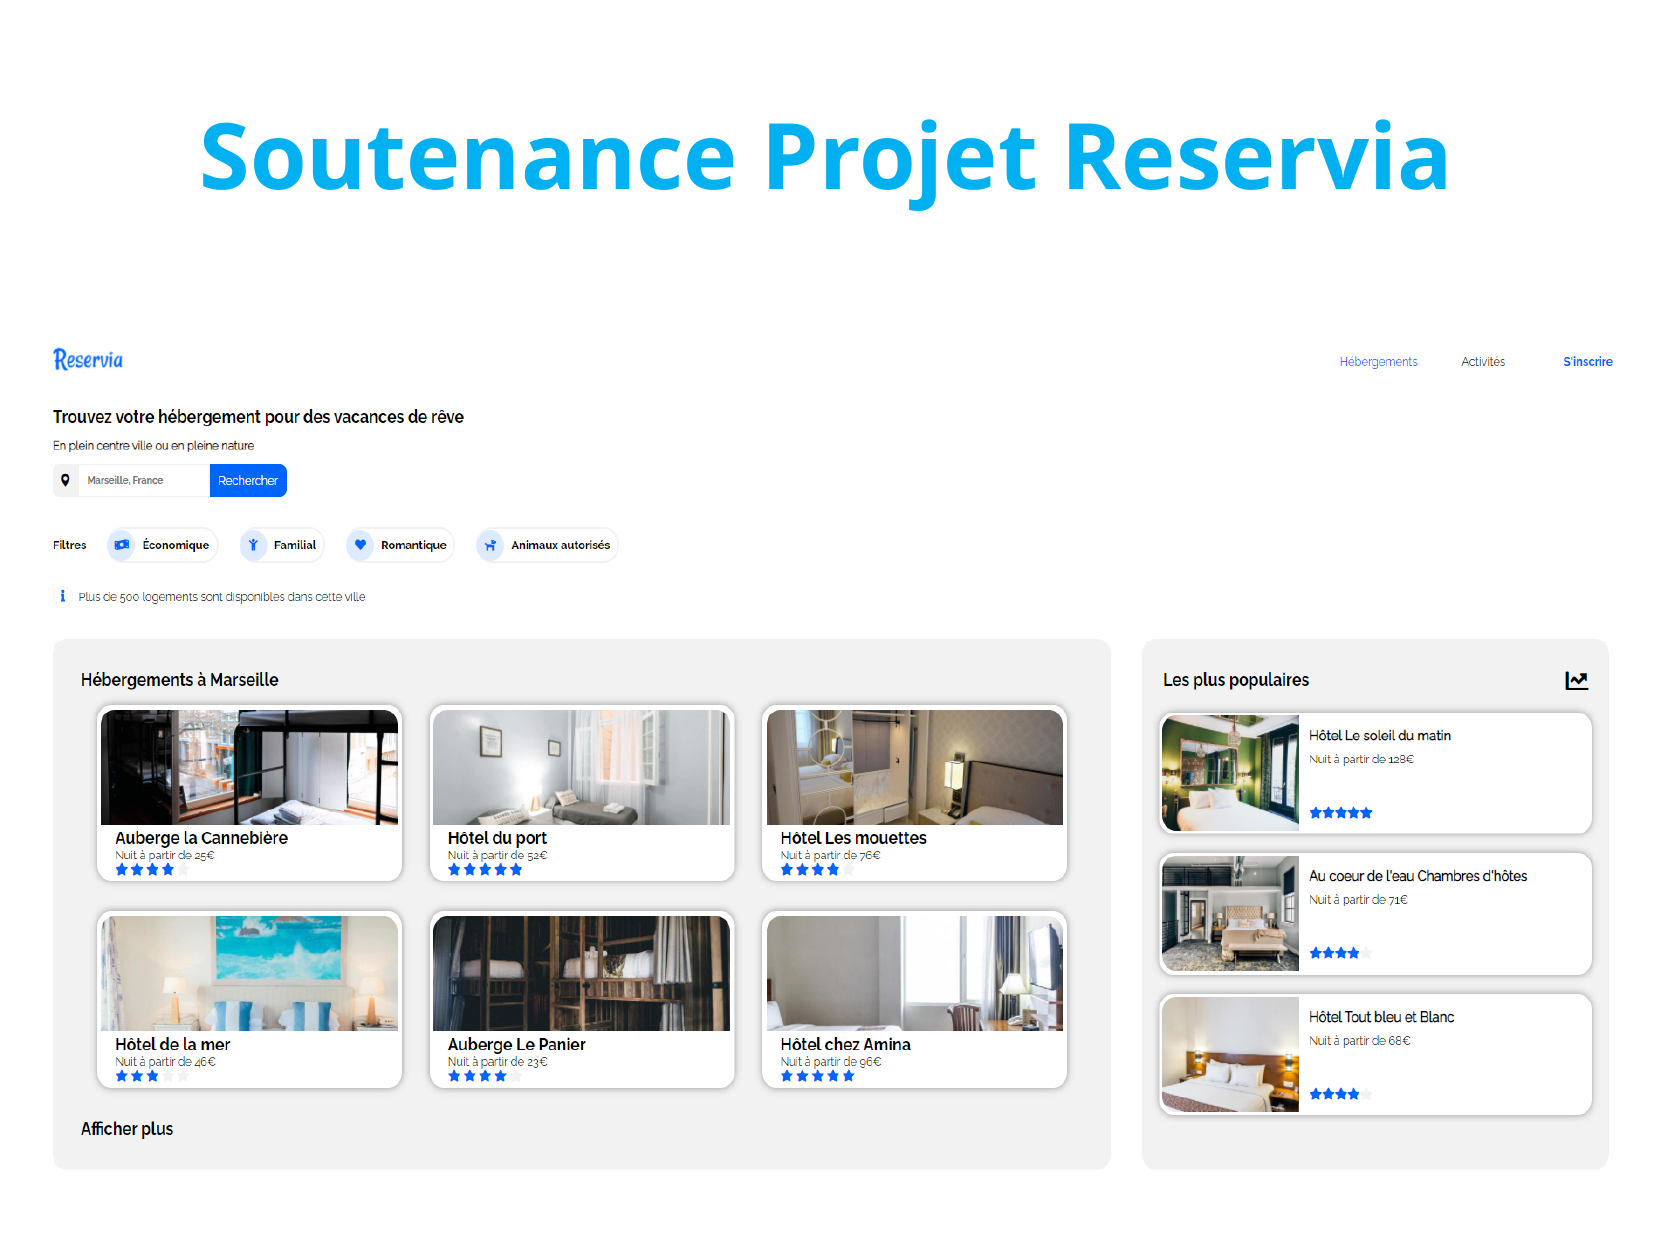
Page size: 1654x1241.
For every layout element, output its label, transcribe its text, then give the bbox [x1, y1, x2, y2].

title Soutenance Projet Reservia [82, 97, 1571, 209]
picture [0, 330, 1654, 1193]
